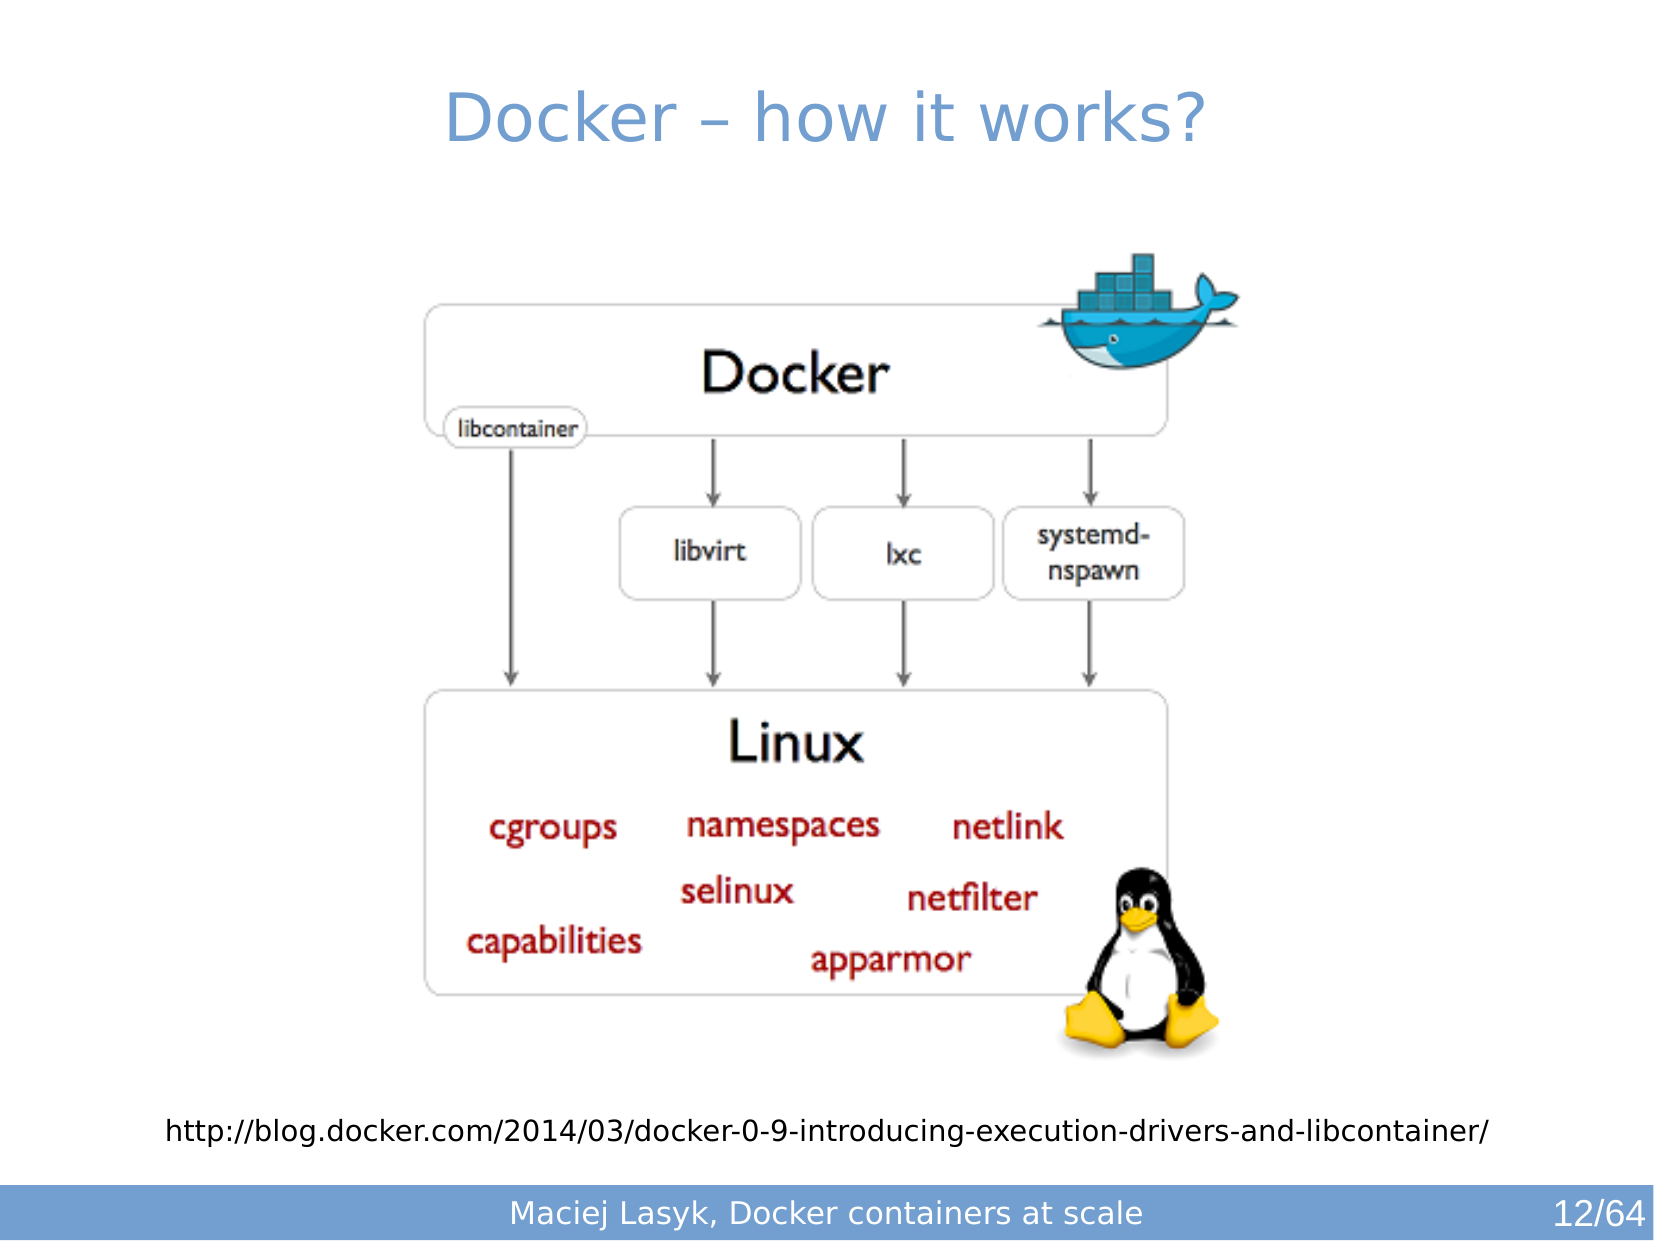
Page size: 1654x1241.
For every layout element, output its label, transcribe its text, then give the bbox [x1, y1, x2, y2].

text_box Docker – how it works? [428, 72, 1225, 166]
text_box http://blog.docker.com/2014/03/docker-0-9-introducing-execution-drivers-and-libcontainer/ [150, 1107, 1504, 1157]
text_box [0, 1185, 1527, 1241]
text_box Maciej Lasyk, Docker containers at scale [494, 1188, 1160, 1240]
picture [410, 247, 1243, 1080]
text_box 12/64 [1527, 1185, 1654, 1241]
